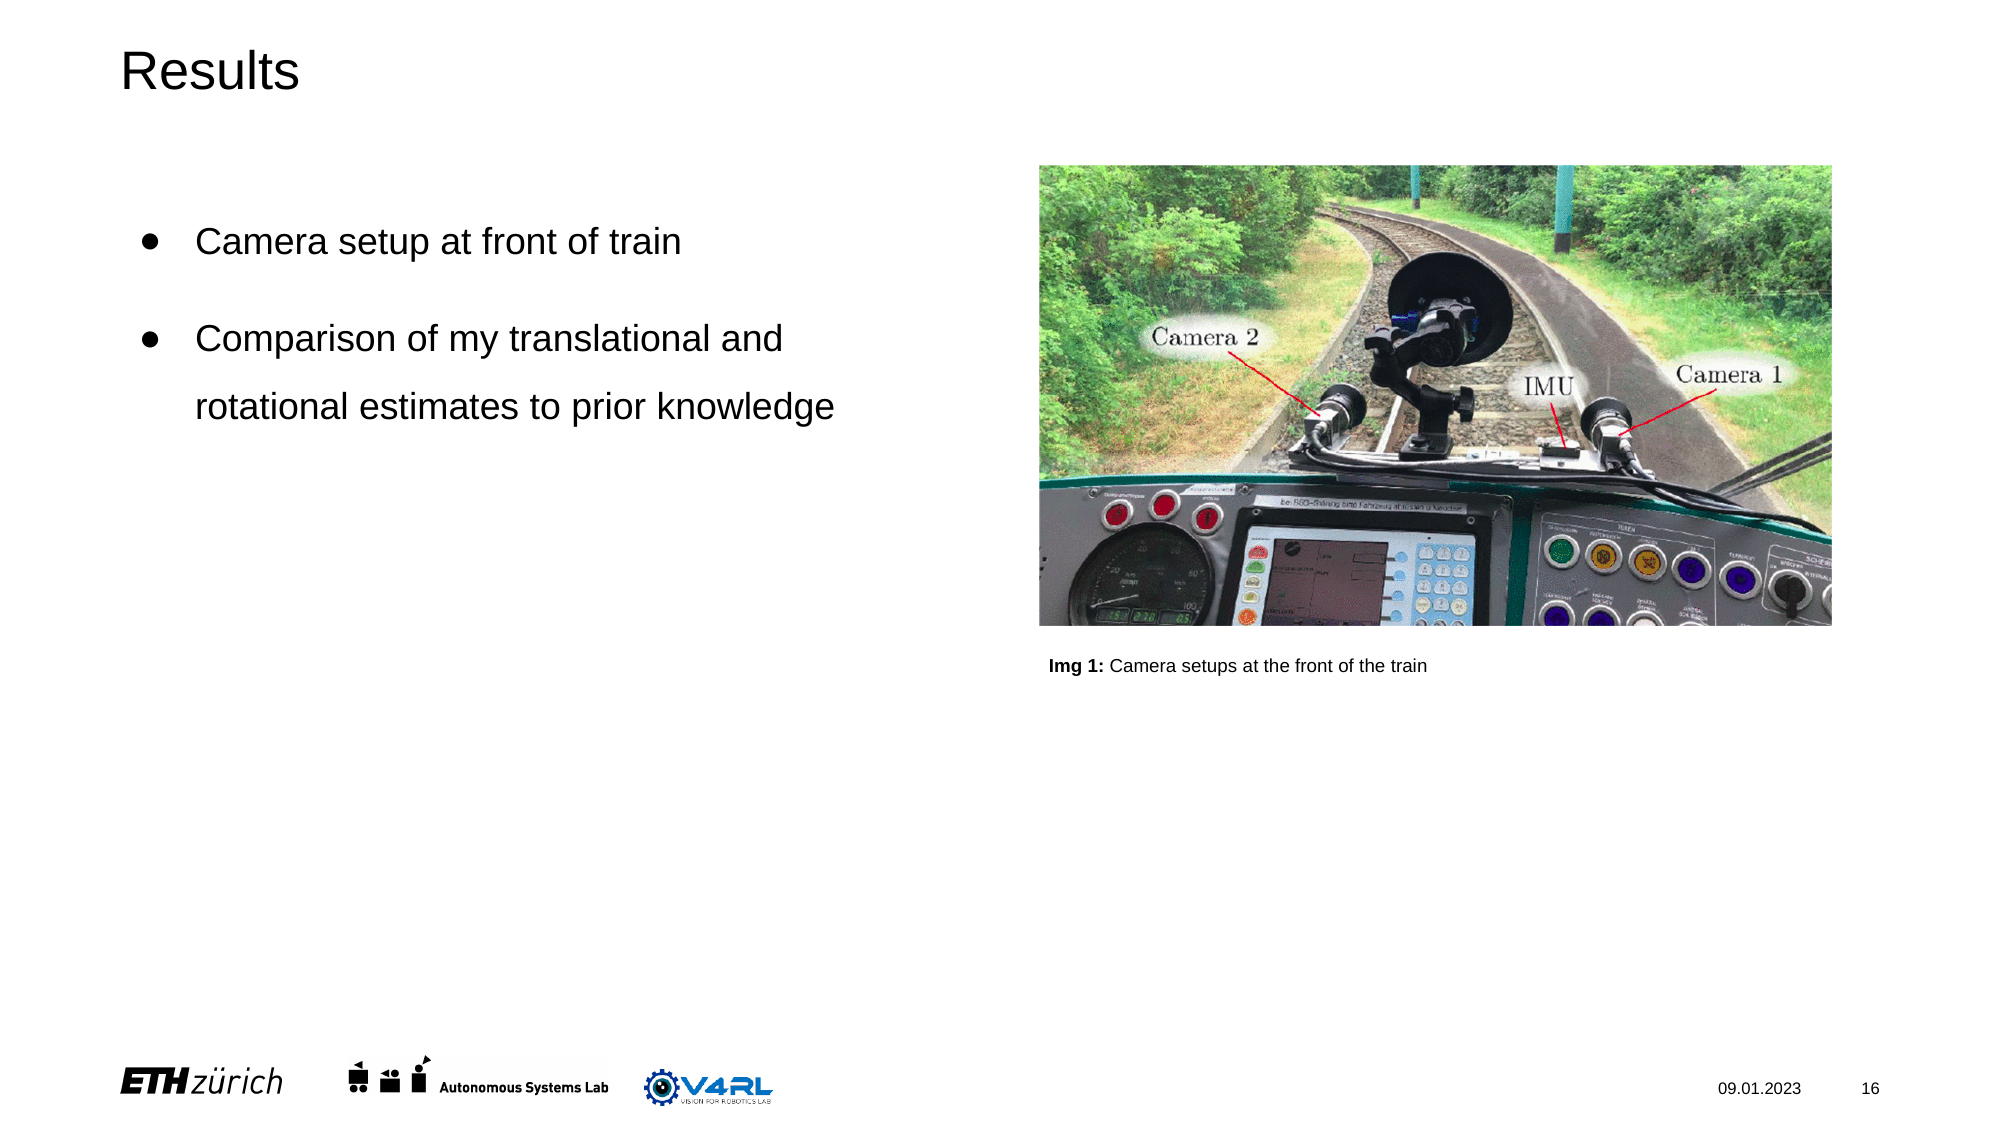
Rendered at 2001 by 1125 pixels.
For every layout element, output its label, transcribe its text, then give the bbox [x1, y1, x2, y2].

title Results [120, 42, 1880, 191]
picture [120, 1067, 282, 1094]
picture [1039, 165, 1832, 626]
picture [644, 1069, 776, 1106]
text_box Img 1: Camera setups at the front of the train [1033, 638, 1772, 691]
list Camera setup at front of train Comparison of my translational and rotational estimates to prior knowledge [120, 194, 945, 514]
slide_number <number> [1827, 1069, 1880, 1106]
slide_number 09.01.2023 [1718, 1069, 1819, 1106]
